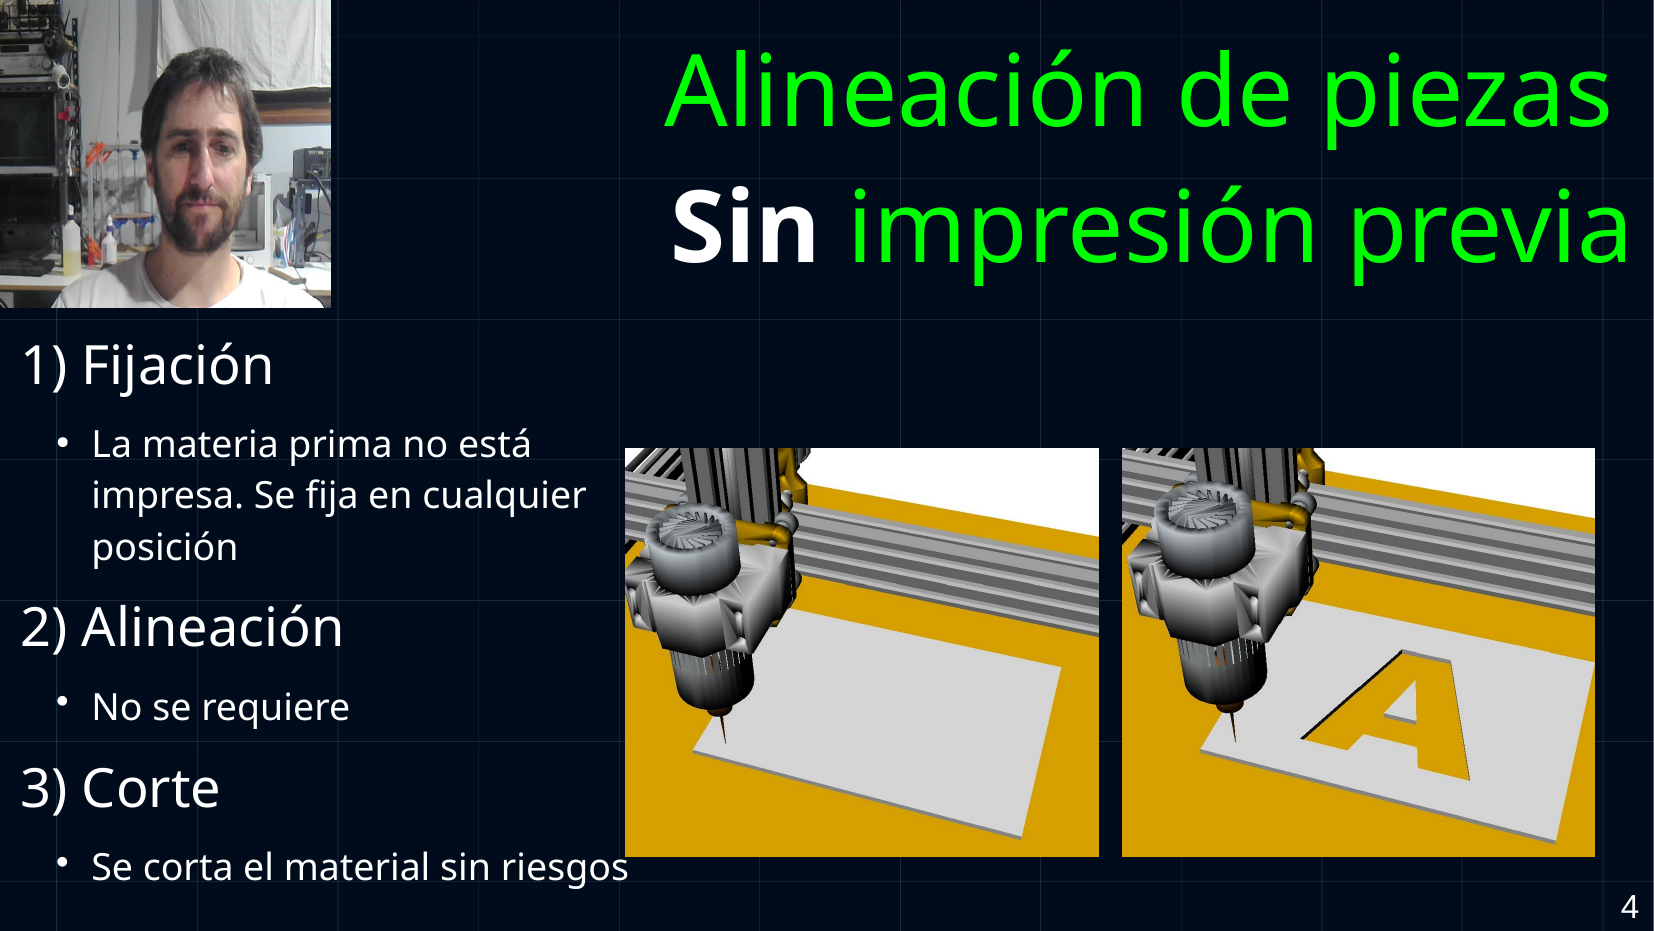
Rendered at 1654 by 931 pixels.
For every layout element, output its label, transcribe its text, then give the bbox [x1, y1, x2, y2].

picture [0, 0, 1654, 931]
text_box Alineación de piezas Sin impresión previa [649, 11, 1642, 461]
text_box Fijación La materia prima no está impresa. Se fija en cualquier posición Alineación No se requiere Corte Se corta el material sin riesgos [5, 318, 662, 892]
text_box <number> [1606, 880, 1654, 931]
